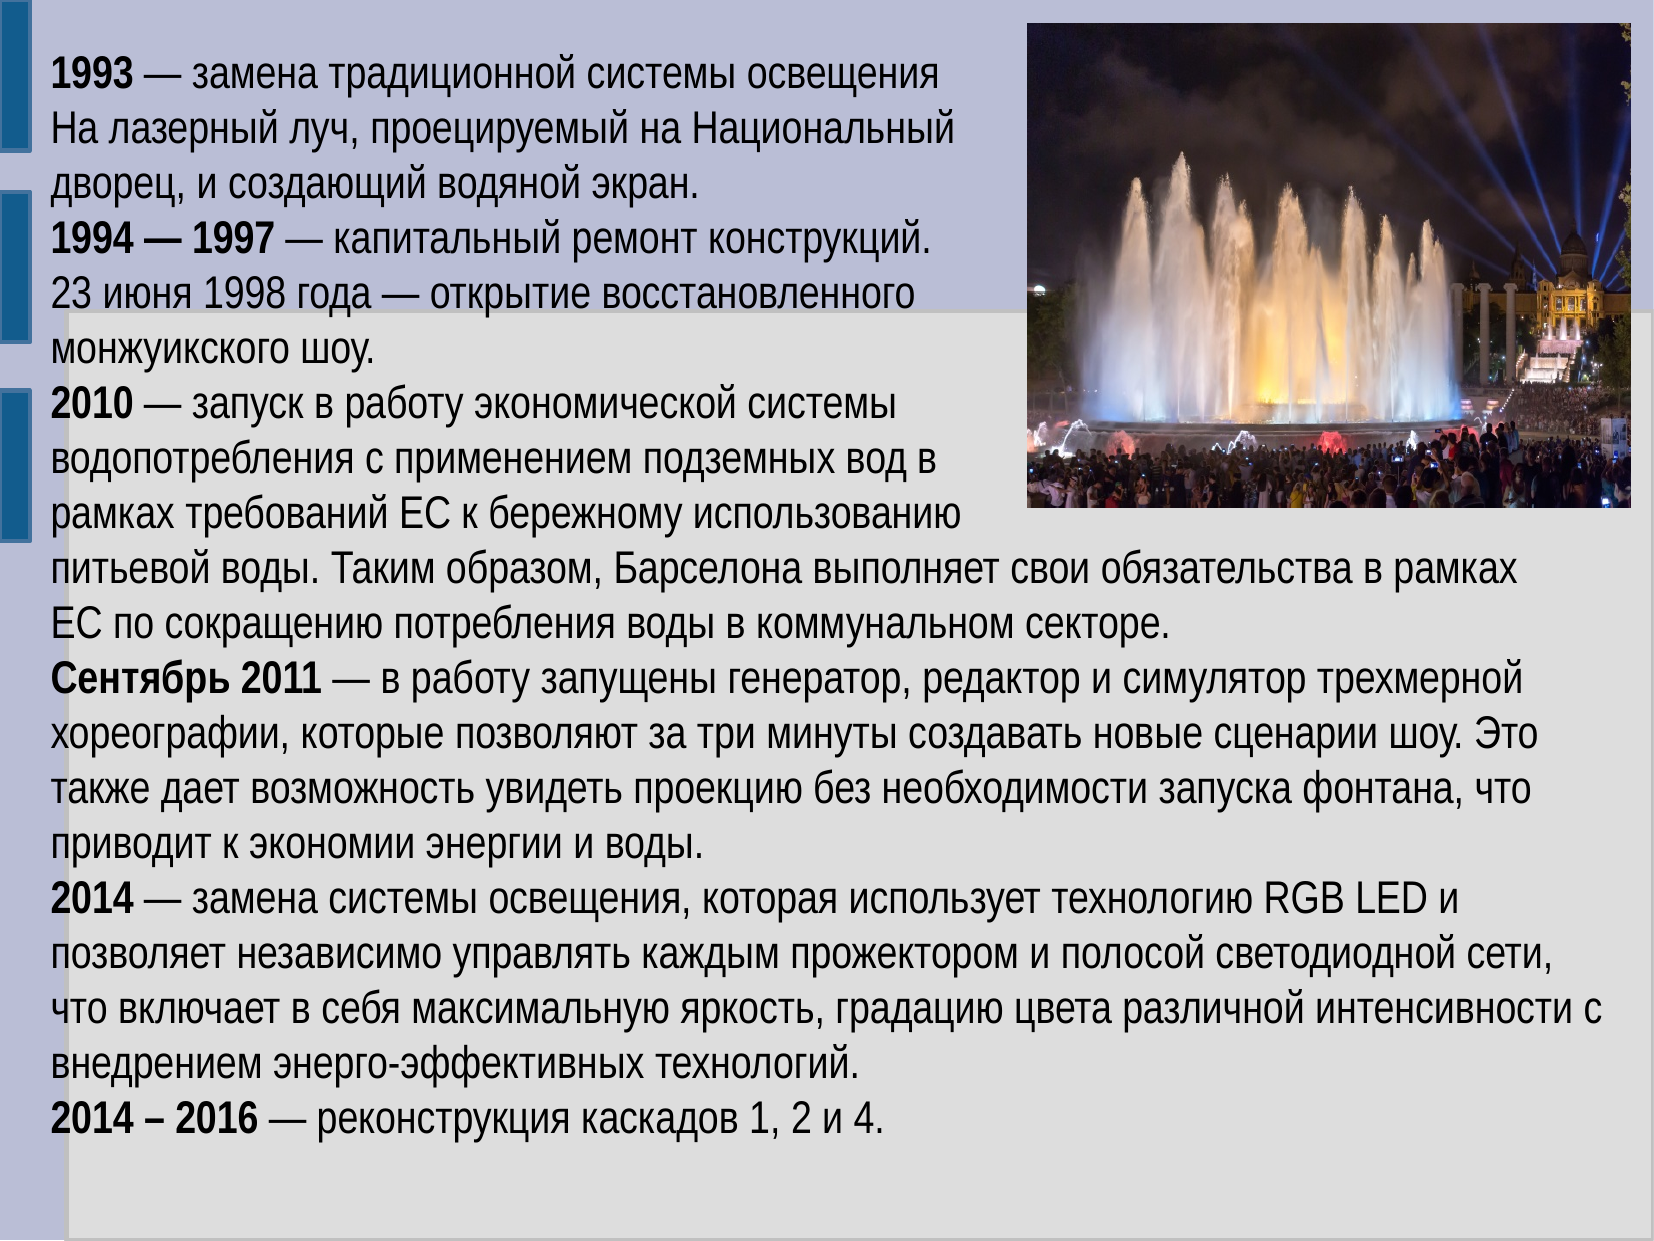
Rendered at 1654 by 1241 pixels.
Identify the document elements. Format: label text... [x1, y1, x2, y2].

text_box 1993 — замена традиционной системы освещения На лазерный луч, проецируемый на Национальный дворец, и создающий водяной экран. 1994 — 1997 — капитальный ремонт конструкций. 23 июня 1998 года — открытие восстановленного монжуикского шоу. 2010 — запуск в работу экономической системы водопотребления с применением подземных вод в рамках требований ЕС к бережному использованию питьевой воды. Таким образом, Барселона выполняет свои обязательства в рамках ЕС по сокращению потребления воды в коммунальном секторе. Сентябрь 2011 — в работу запущены генератор, редактор и симулятор трехмерной хореографии, которые позволяют за три минуты создавать новые сценарии шоу. Это также дает возможность увидеть проекцию без необходимости запуска фонтана, что приводит к экономии энергии и воды. 2014 — замена системы освещения, которая использует технологию RGB LED и позволяет независимо управлять каждым прожектором и полосой светодиодной сети, что включает в себя максимальную яркость, градацию цвета различной интенсивности с внедрением энерго-эффективных технологий. 2014 – 2016 — реконструкция каскадов 1, 2 и 4. [35, 35, 1631, 1091]
picture [1027, 23, 1631, 508]
